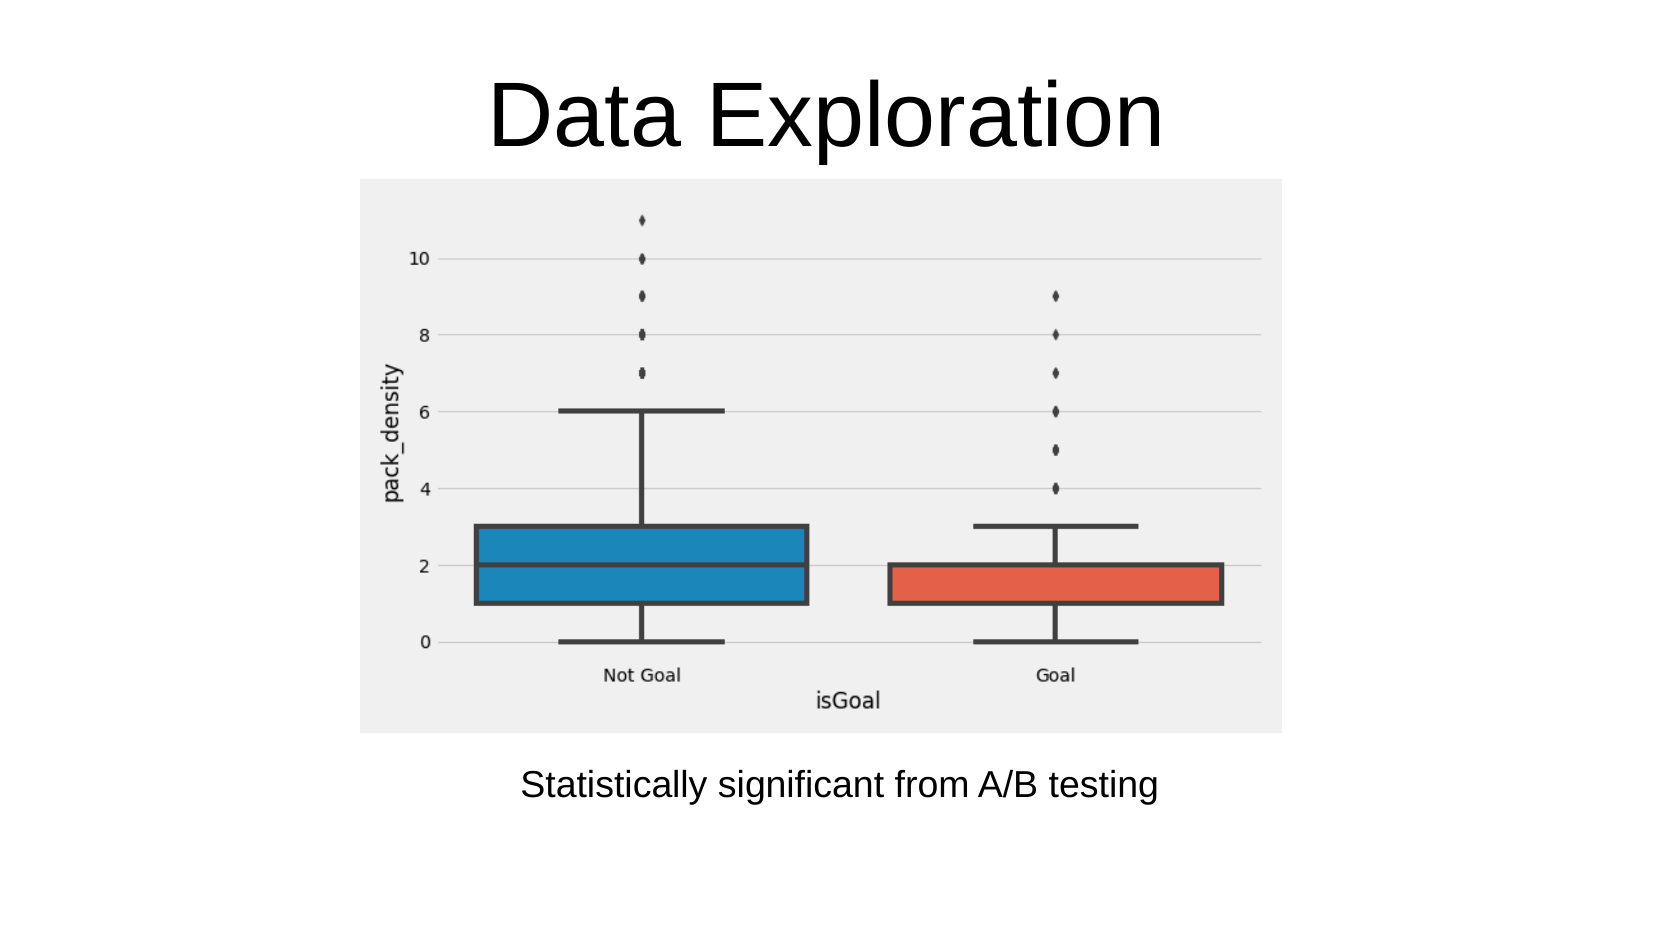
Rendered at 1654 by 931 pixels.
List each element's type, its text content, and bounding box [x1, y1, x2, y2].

title Data Exploration [82, 37, 1571, 193]
text_box Statistically significant from A/B testing [420, 756, 1261, 856]
picture [360, 179, 1282, 733]
